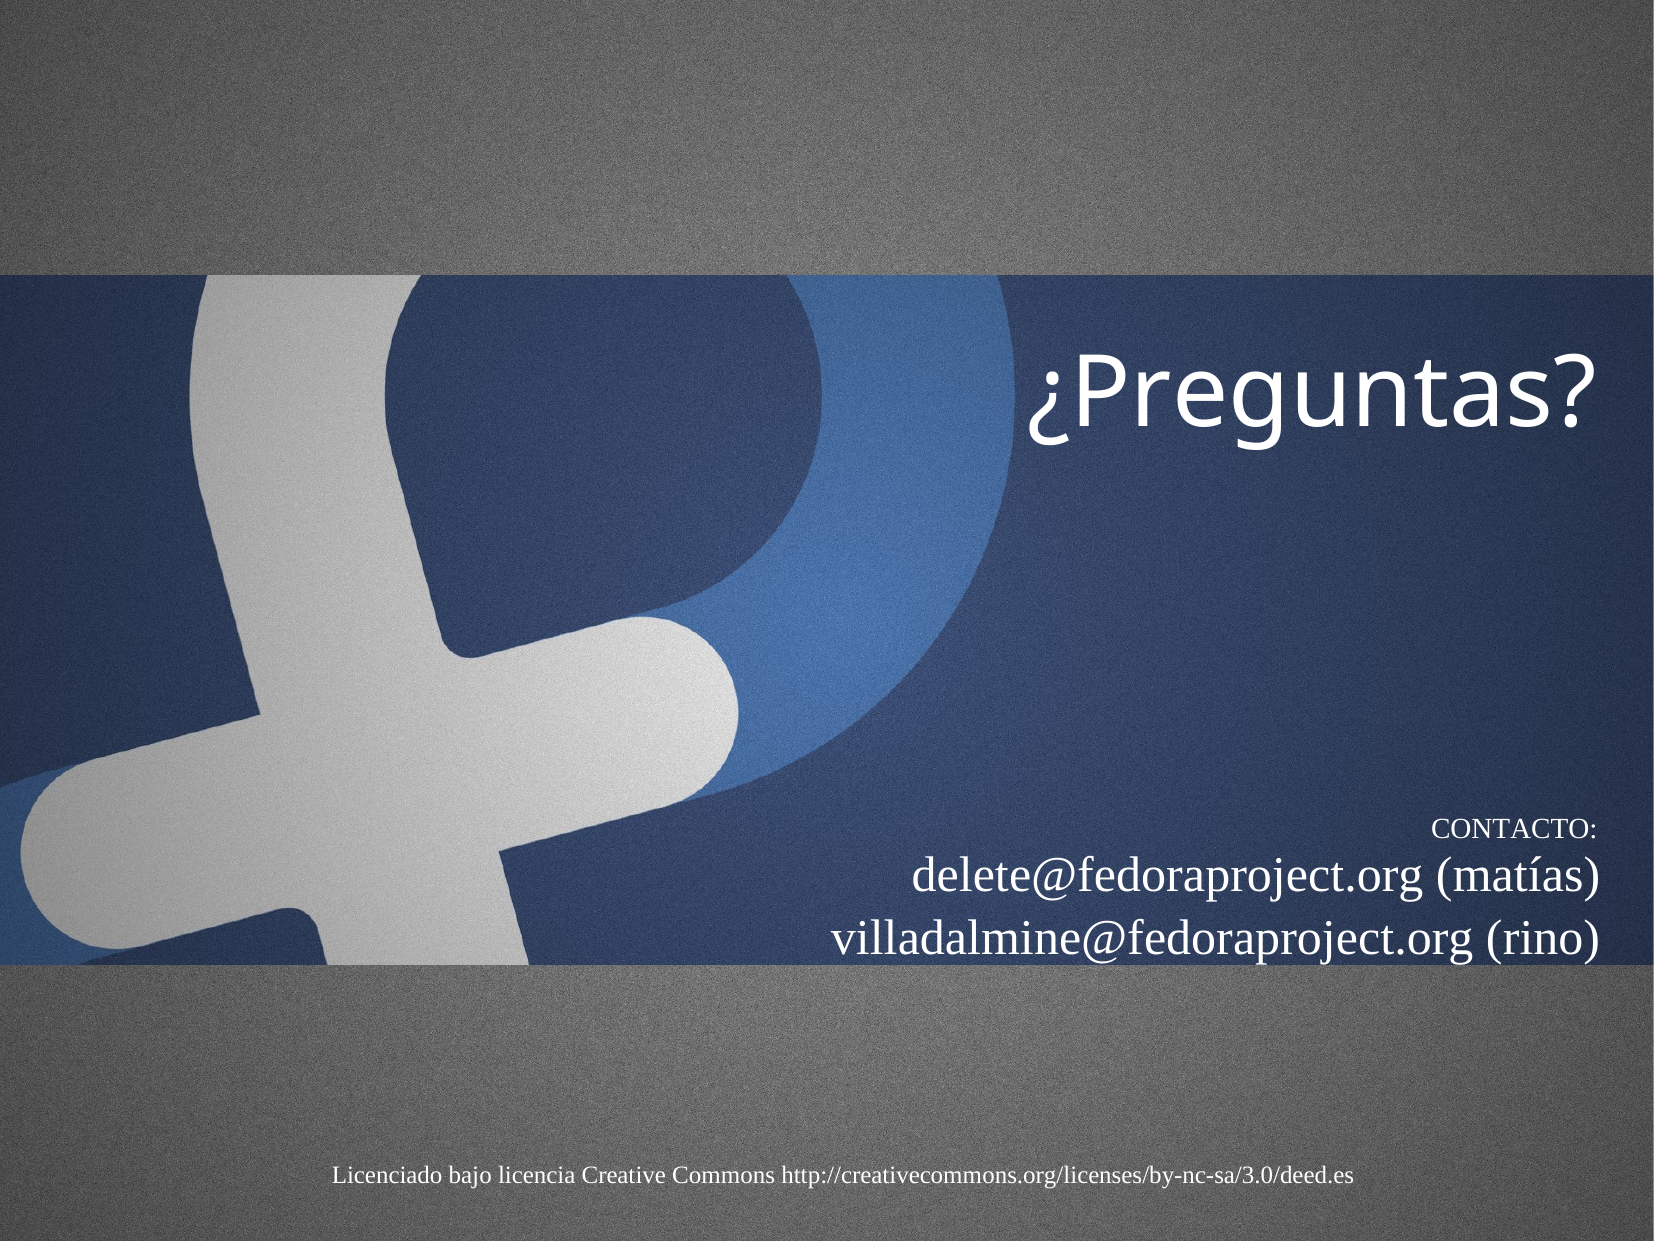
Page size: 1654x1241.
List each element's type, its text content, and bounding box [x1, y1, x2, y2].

text_box ¿Preguntas? [22, 330, 1598, 448]
text_box CONTACTO: [77, 803, 1613, 851]
text_box delete@fedoraproject.org (matías) [80, 836, 1616, 899]
text_box Licenciado bajo licencia Creative Commons http://creativecommons.org/licenses/by-nc-sa/3.0/deed.es [74, 1126, 1613, 1197]
text_box ¿Preguntas? [1243, 379, 1272, 420]
picture [0, 0, 1654, 1241]
text_box villadalmine@fedoraproject.org (rino) [80, 899, 1616, 970]
